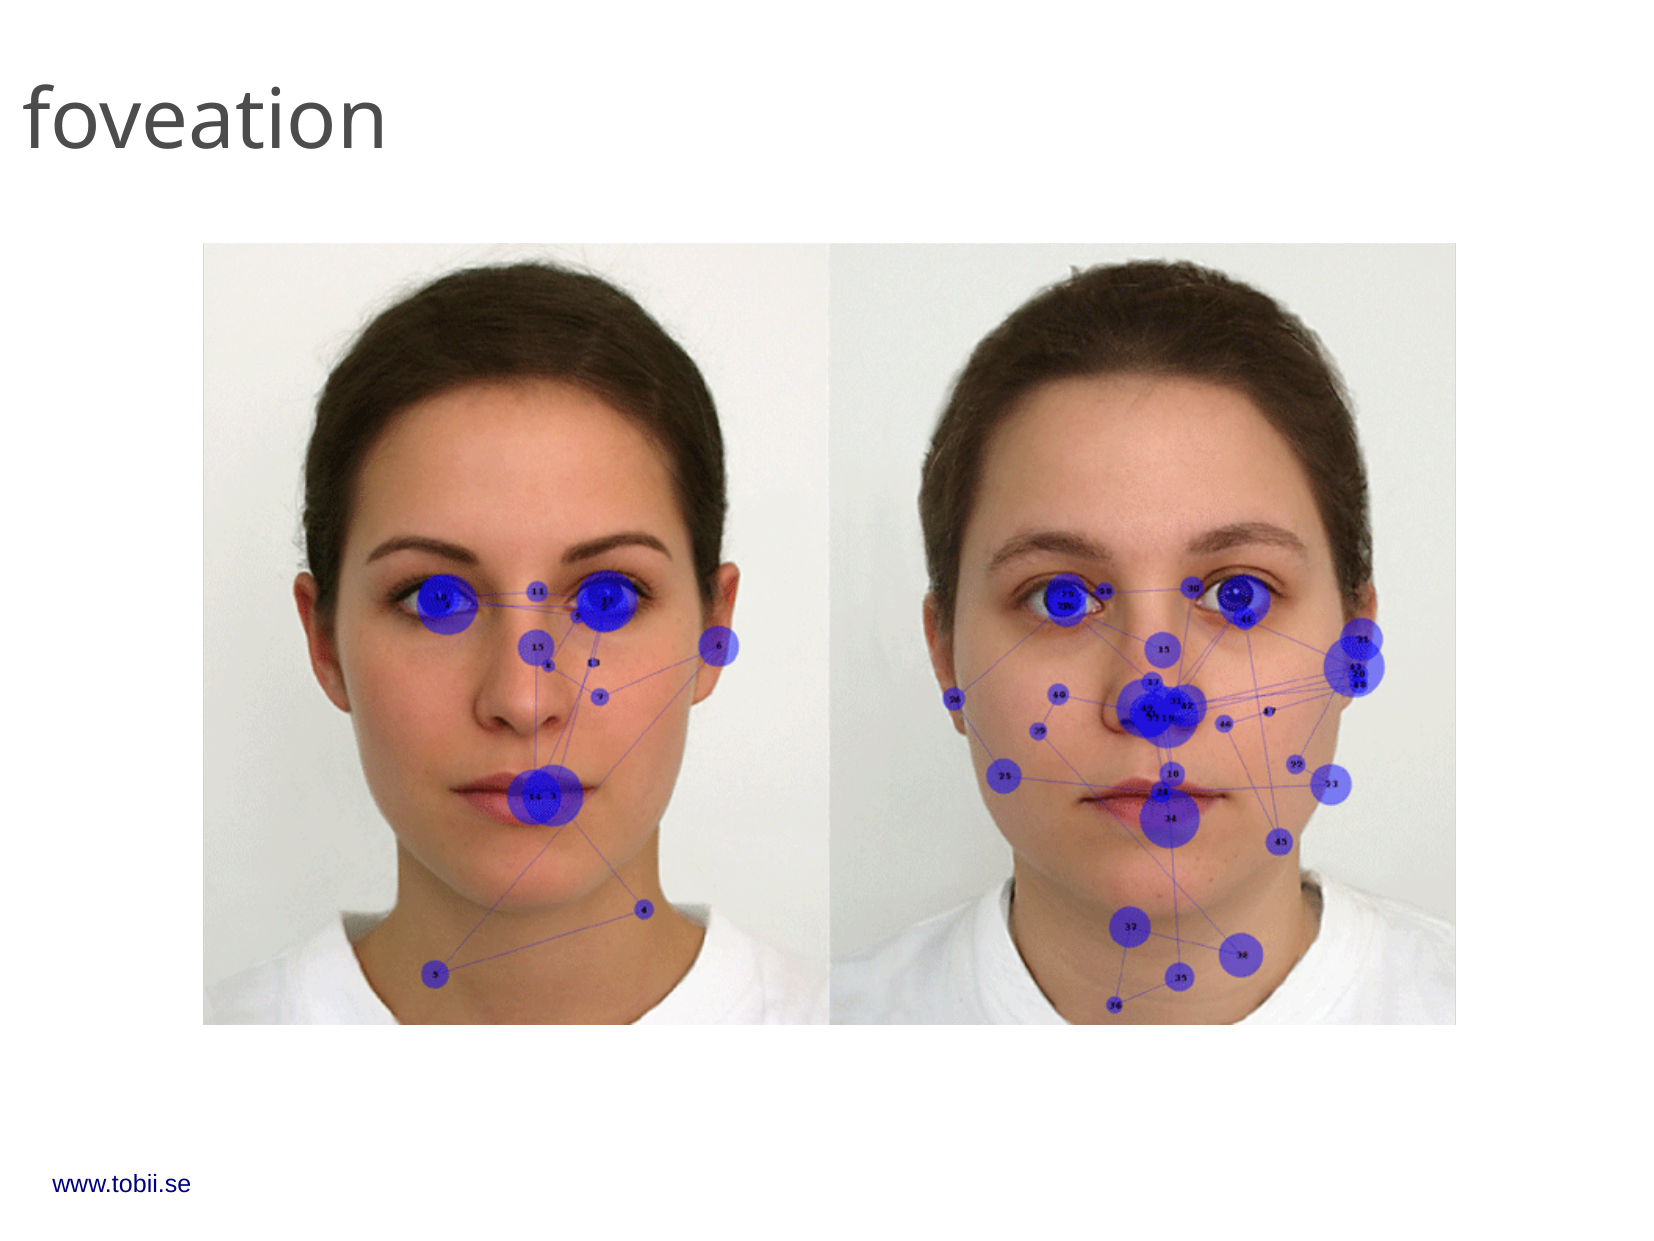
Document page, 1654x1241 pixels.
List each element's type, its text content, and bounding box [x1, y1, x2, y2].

text_box www.tobii.se [37, 1162, 207, 1206]
title foveation [22, 19, 1654, 213]
picture [171, 243, 1501, 1025]
